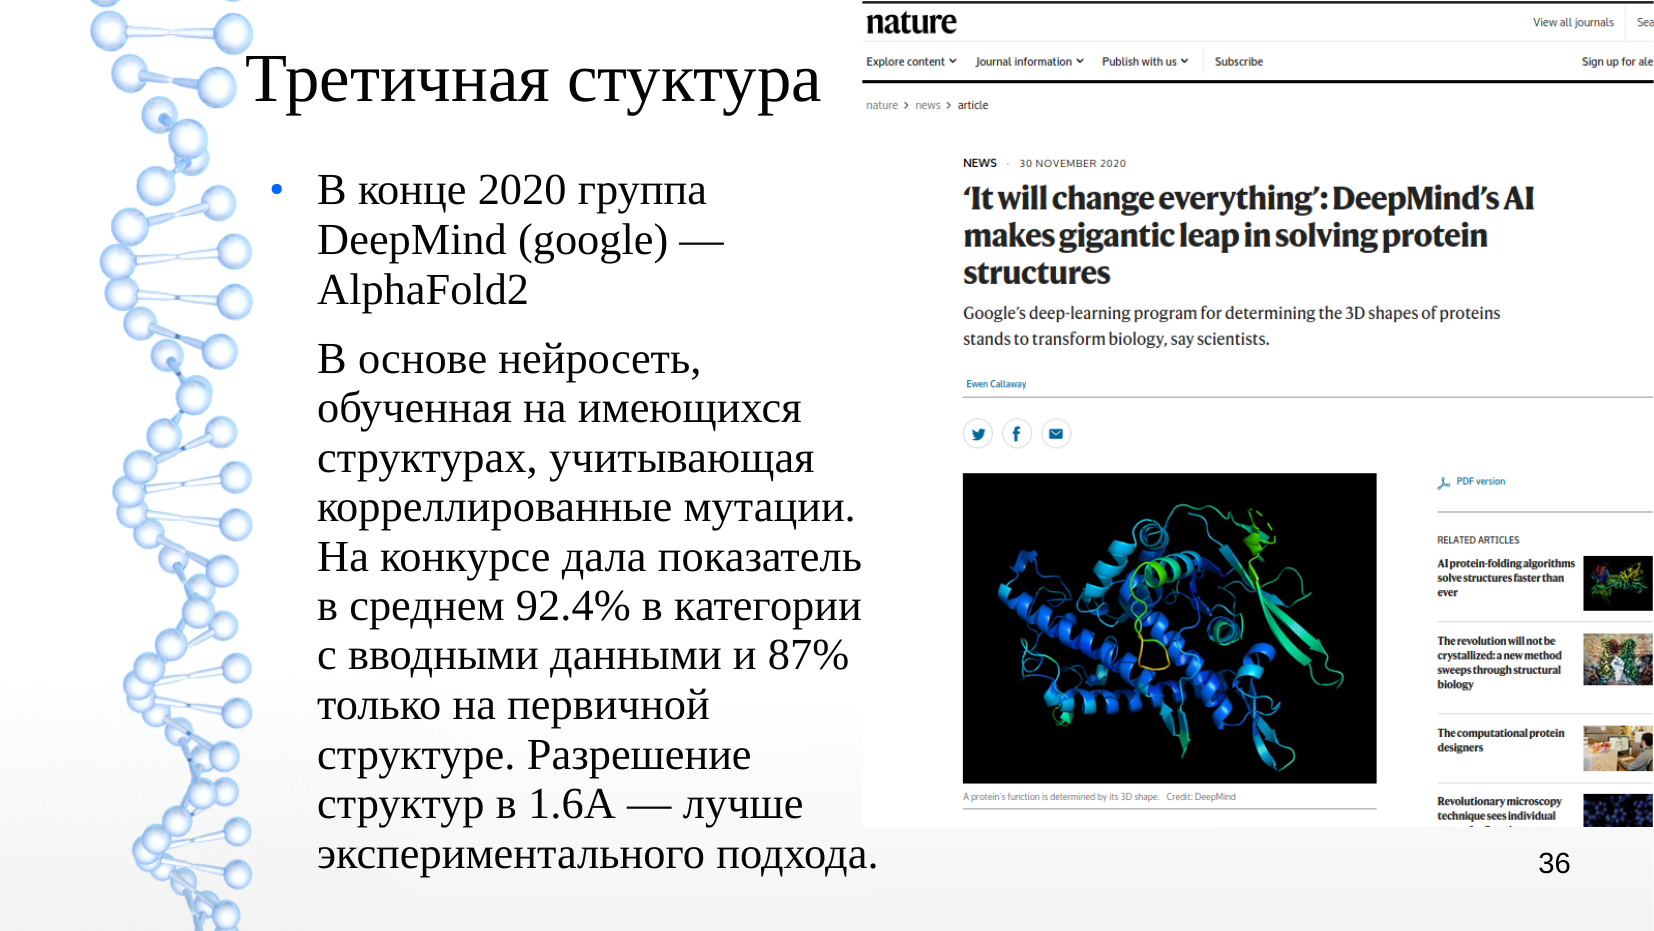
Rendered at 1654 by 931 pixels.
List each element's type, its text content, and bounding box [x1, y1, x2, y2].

picture [0, 0, 1654, 931]
list В конце 2020 группа DeepMind (google) — AlphaFold2 В основе нейросеть, обученная на имеющихся структурах, учитывающая корреллированные мутации. На конкурсе дала показатель в среднем 92.4% в категории с вводными данными и 87% только на первичной структуре. Разрешение структур в 1.6А — лучше экспериментального подхода. [253, 165, 886, 886]
title Третичная стуктура [0, 1, 862, 156]
